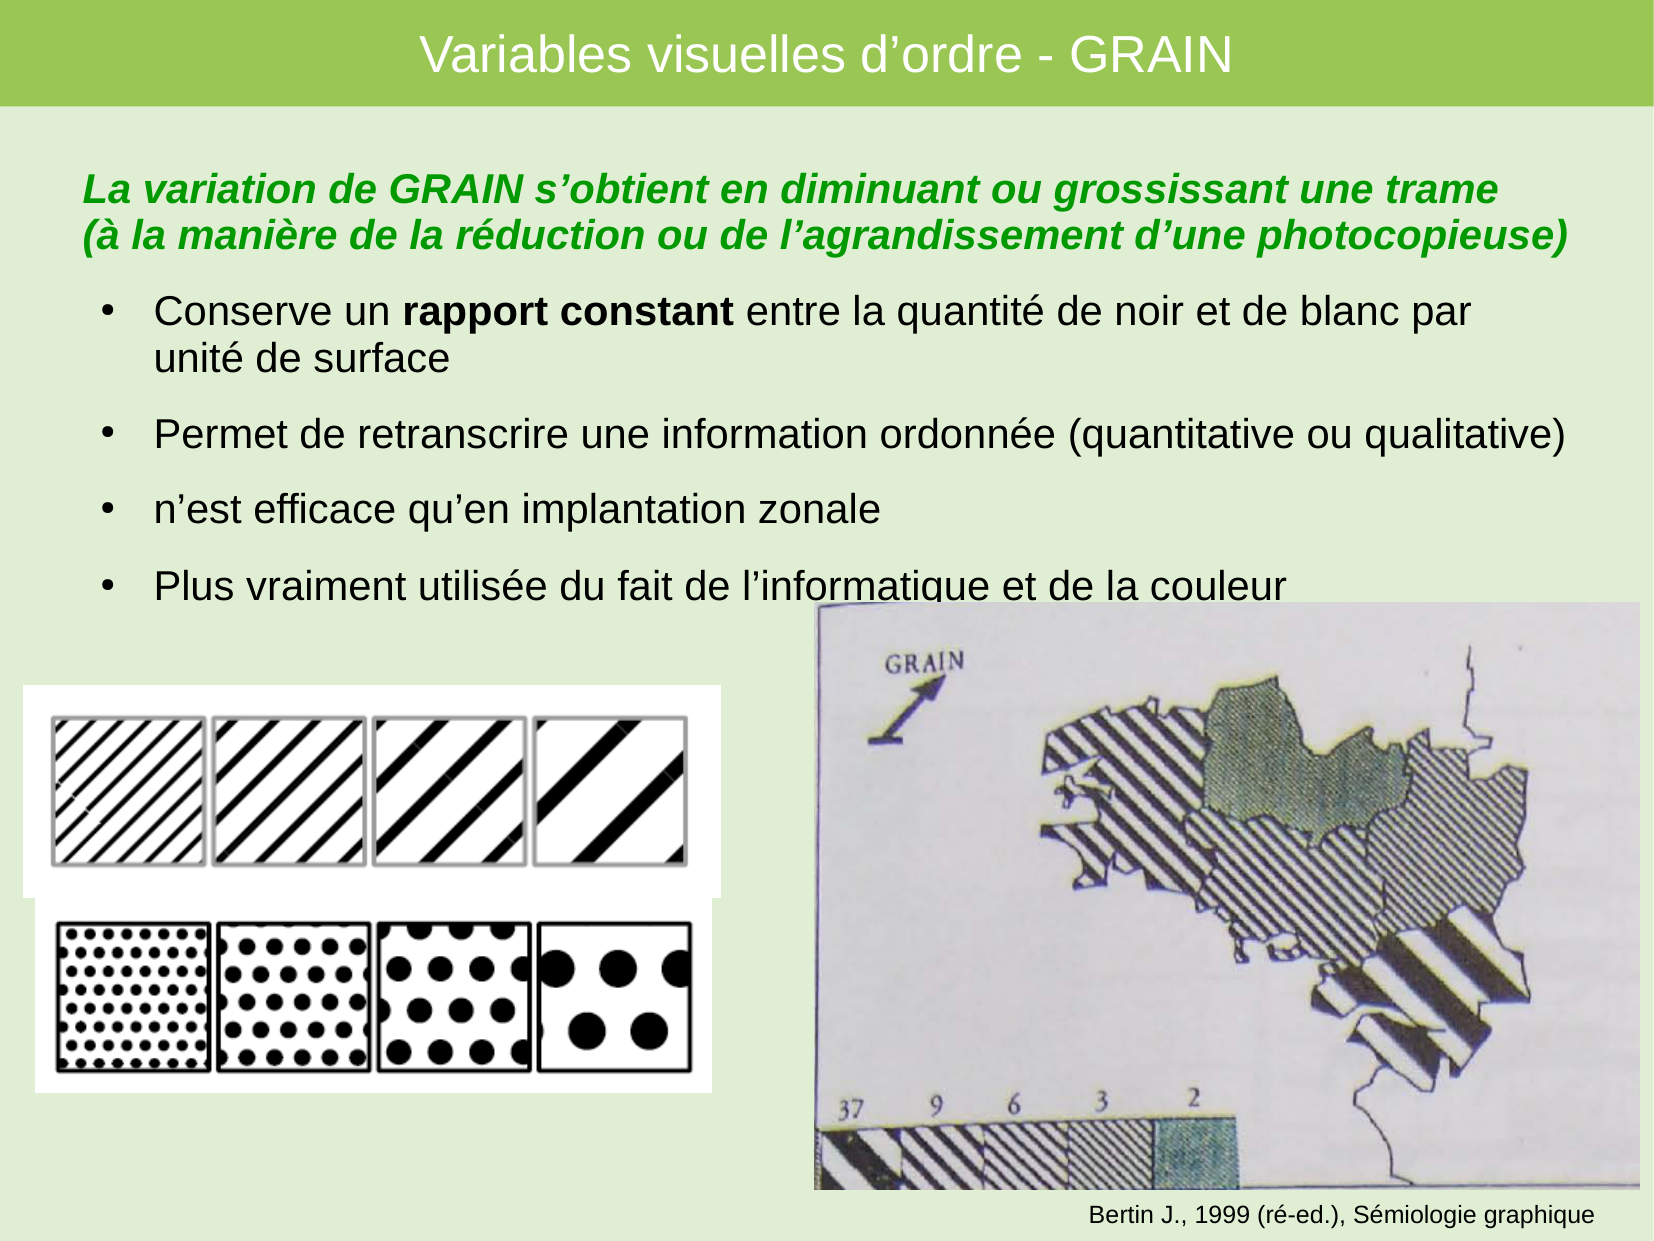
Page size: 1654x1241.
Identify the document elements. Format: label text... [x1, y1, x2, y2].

title Variables visuelles d’ordre - GRAIN [82, 19, 1571, 89]
picture [814, 602, 1640, 1190]
text_box Bertin J., 1999 (ré-ed.), Sémiologie graphique [956, 1192, 1619, 1241]
picture [23, 685, 721, 1093]
list La variation de GRAIN s’obtient en diminuant ou grossissant une trame (à la manière de la réduction ou de l’agrandissement d’une photocopieuse) Conserve un rapport constant entre la quantité de noir et de blanc par unité de surface Permet de retranscrire une information ordonnée (quantitative ou qualitative) n’est efficace qu’en implantation zonale Plus vraiment utilisée du fait de l’informatique et de la couleur [82, 165, 1571, 1193]
